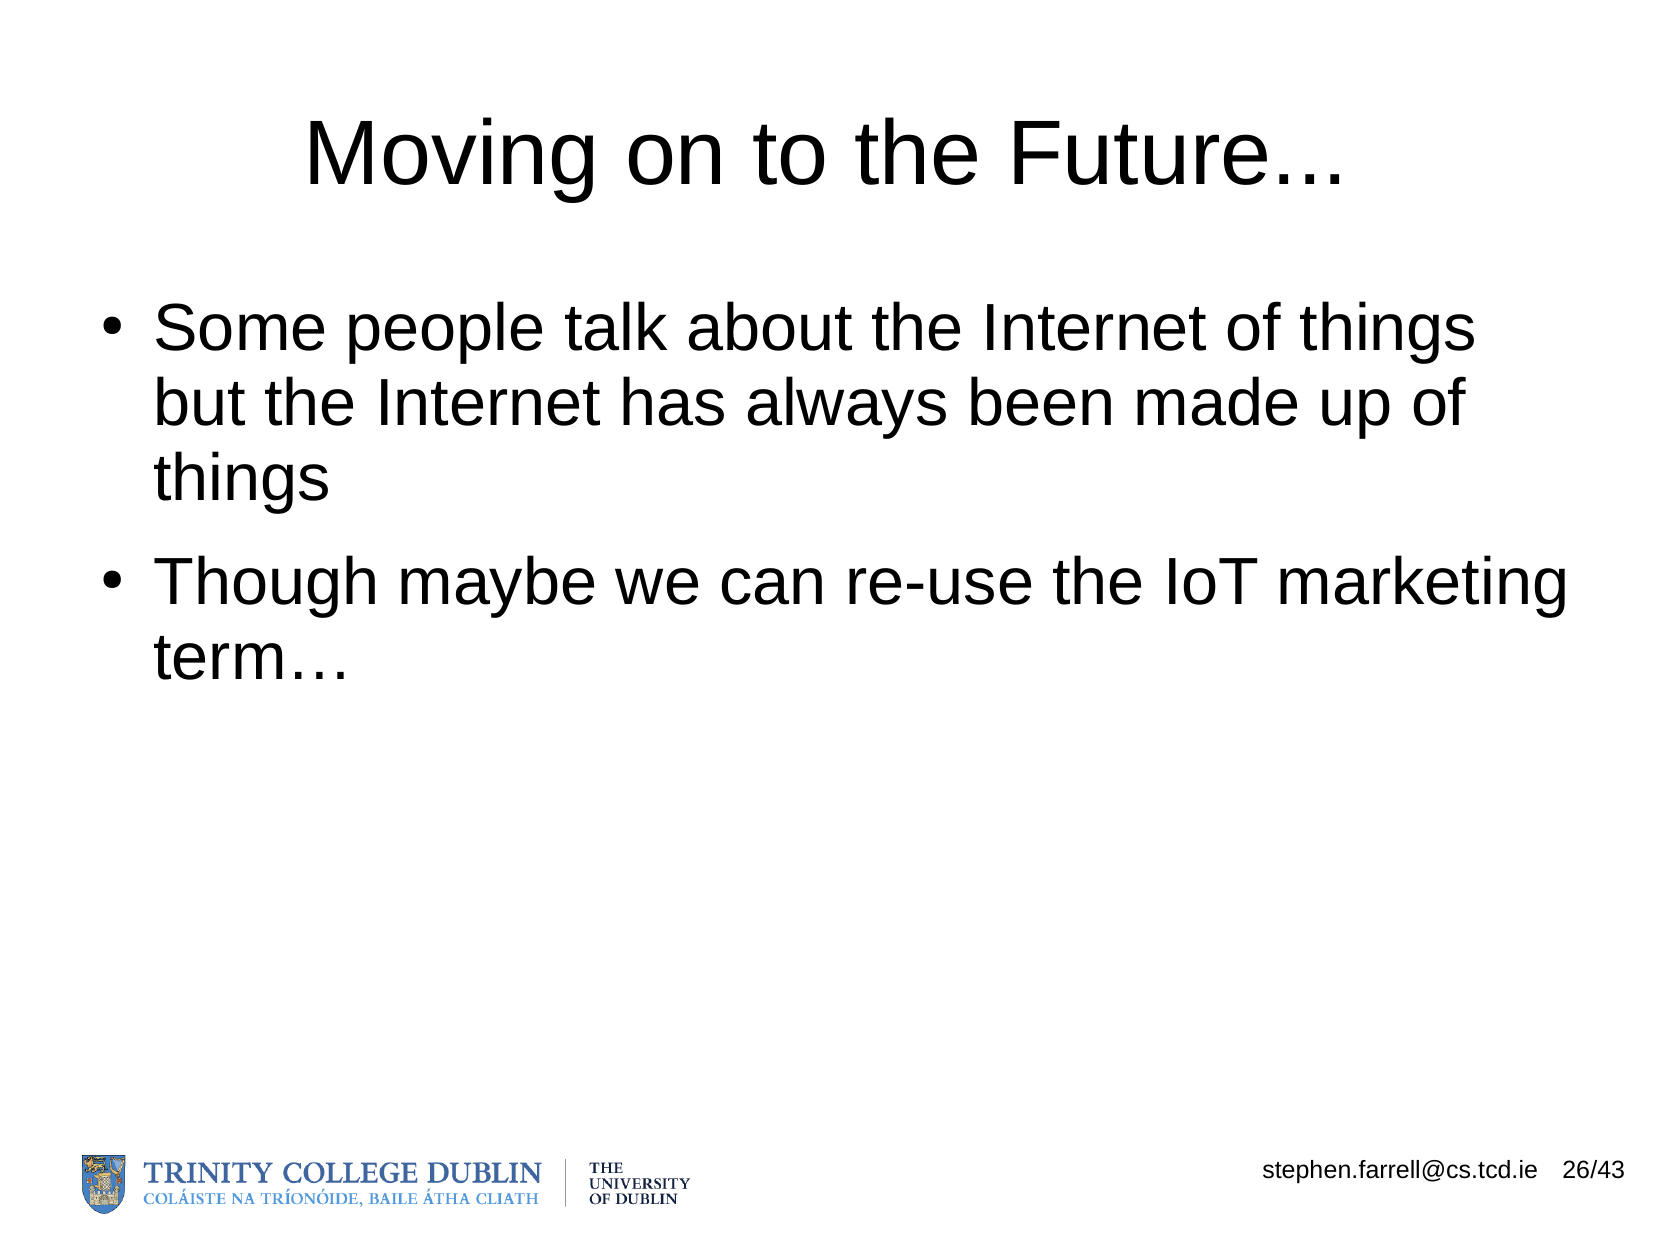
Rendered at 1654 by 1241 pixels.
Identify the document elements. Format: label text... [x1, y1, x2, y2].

list Some people talk about the Internet of things but the Internet has always been made up of things Though maybe we can re-use the IoT marketing term… [82, 290, 1571, 1010]
title Moving on to the Future... [82, 49, 1571, 257]
picture [82, 1155, 694, 1214]
